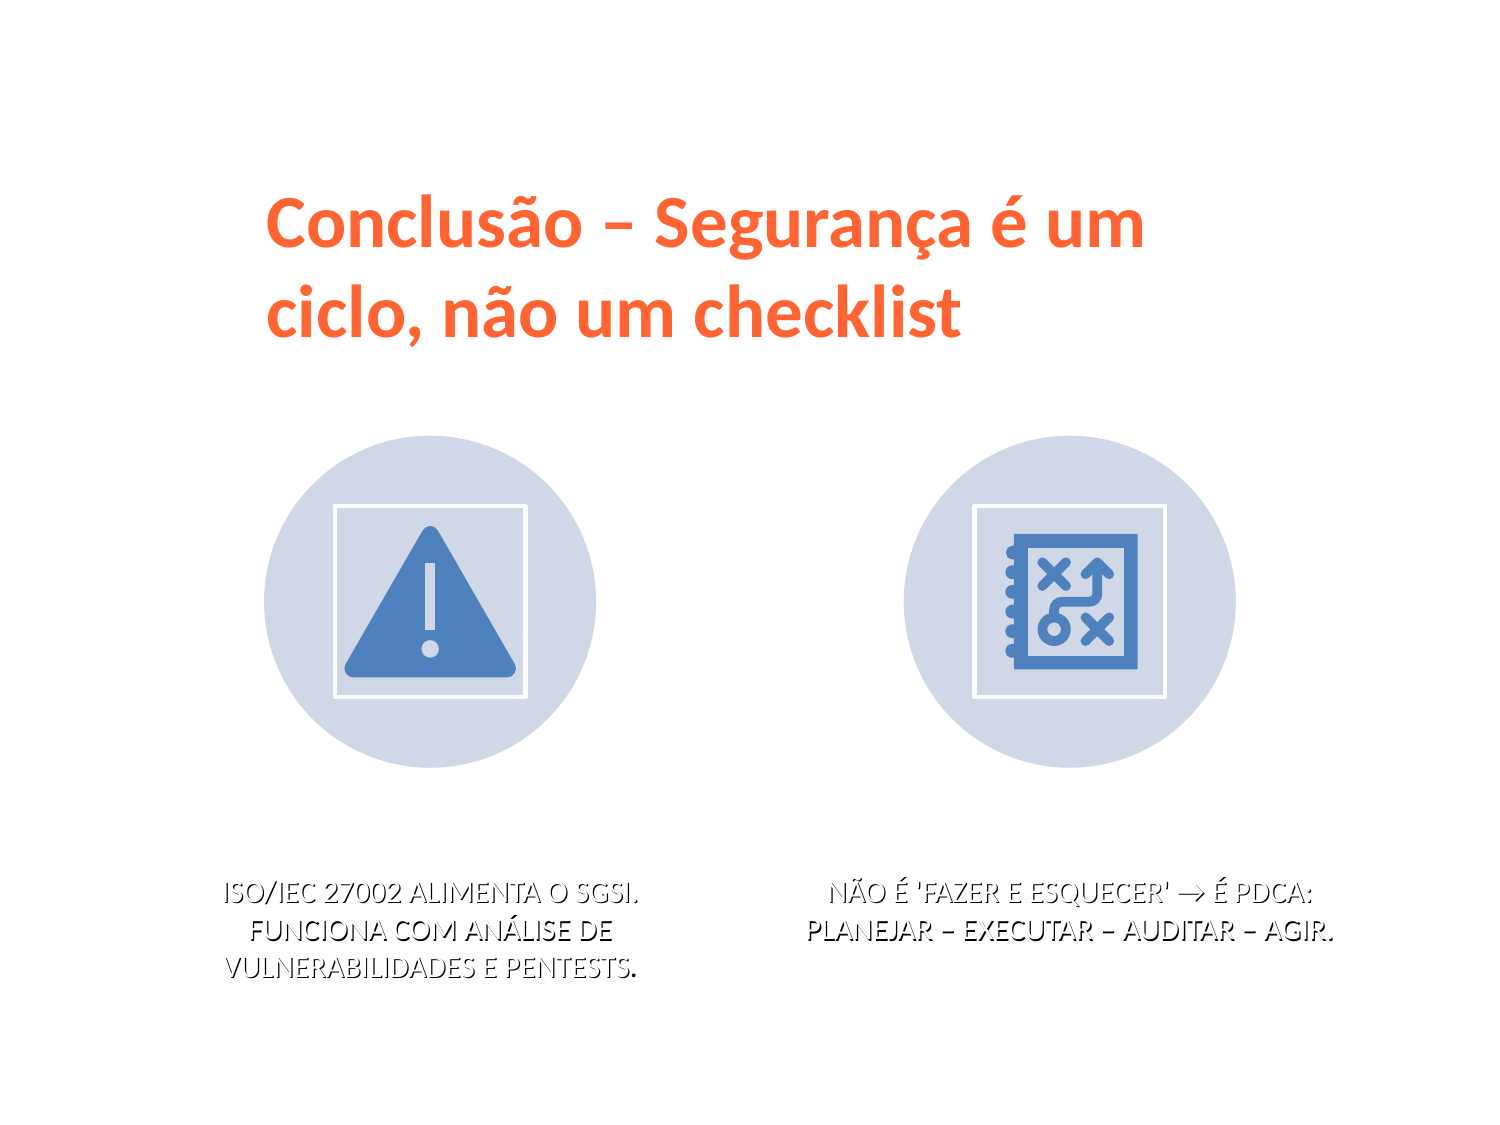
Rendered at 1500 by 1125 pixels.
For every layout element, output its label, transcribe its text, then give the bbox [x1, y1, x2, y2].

text_box Não é 'fazer e esquecer' → é PDCA: Planejar – Executar – Auditar – Agir. [797, 871, 1343, 990]
text_box ISO/IEC 27002 alimenta o SGSI. Funciona com análise de vulnerabilidades e pentests. [157, 871, 703, 990]
text_box [903, 435, 1236, 768]
text_box [264, 435, 597, 768]
text_box Conclusão – Segurança é um ciclo, não um checklist [251, 120, 1249, 363]
